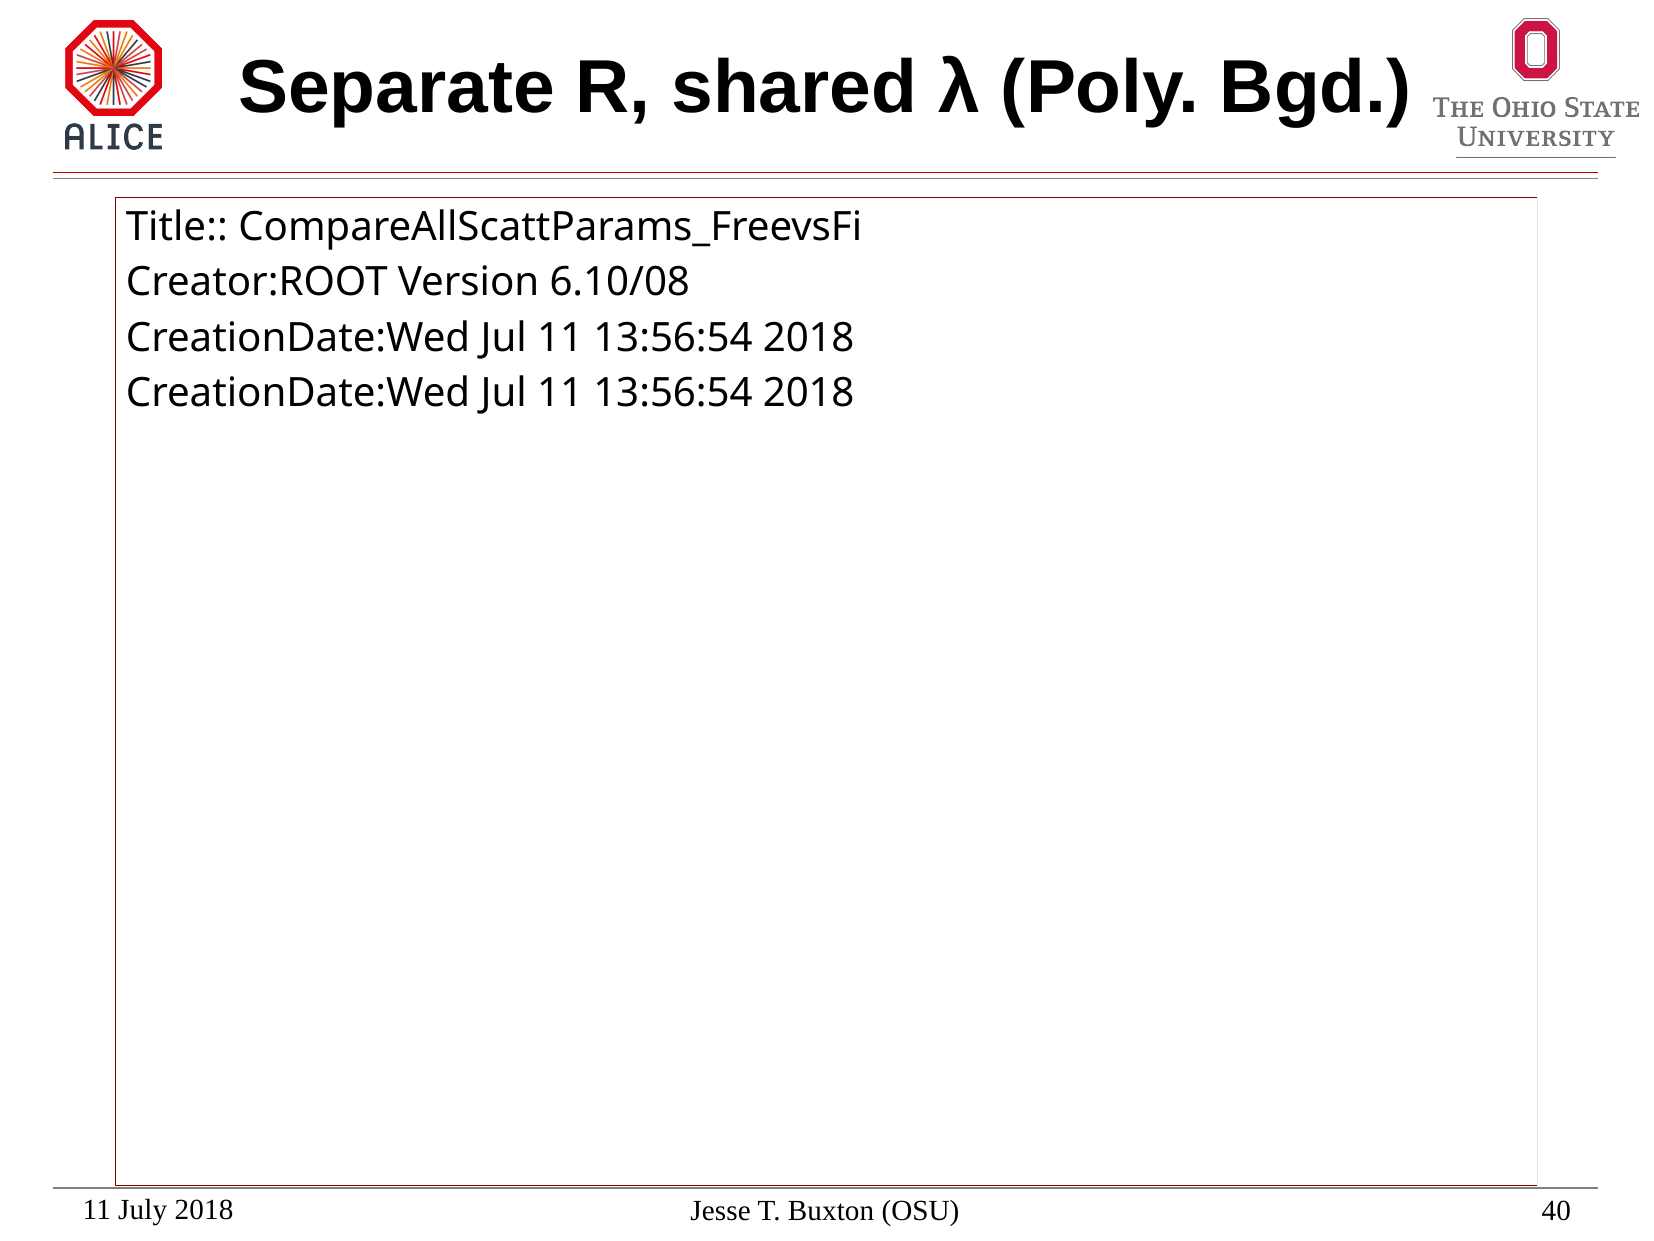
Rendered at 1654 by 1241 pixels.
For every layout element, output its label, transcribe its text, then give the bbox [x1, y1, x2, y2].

picture [65, 20, 137, 150]
picture [1513, 5, 1642, 171]
picture [112, 195, 1538, 1186]
title Separate R, shared λ (Poly. Bgd.) [137, 1, 1513, 172]
